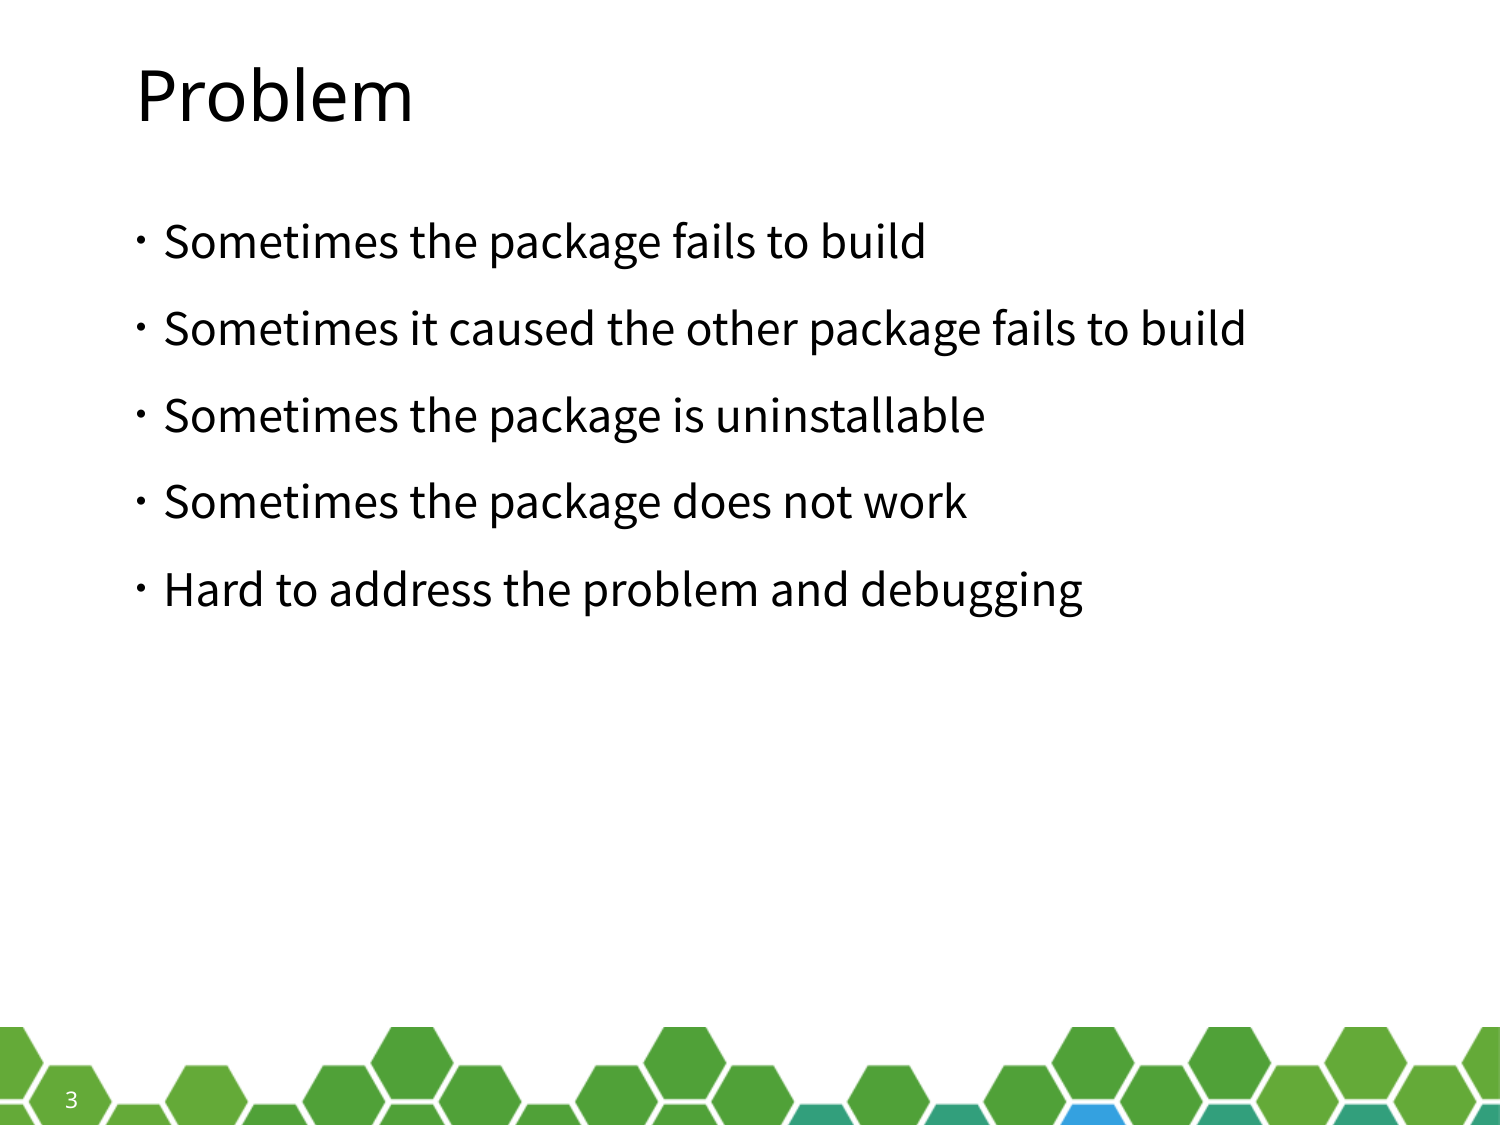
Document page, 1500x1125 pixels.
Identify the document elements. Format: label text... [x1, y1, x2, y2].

picture [0, 1027, 1500, 1125]
list Sometimes the package fails to build Sometimes it caused the other package fails to build Sometimes the package is uninstallable Sometimes the package does not work Hard to address the problem and debugging [135, 208, 1372, 862]
title Problem [135, 12, 1372, 175]
